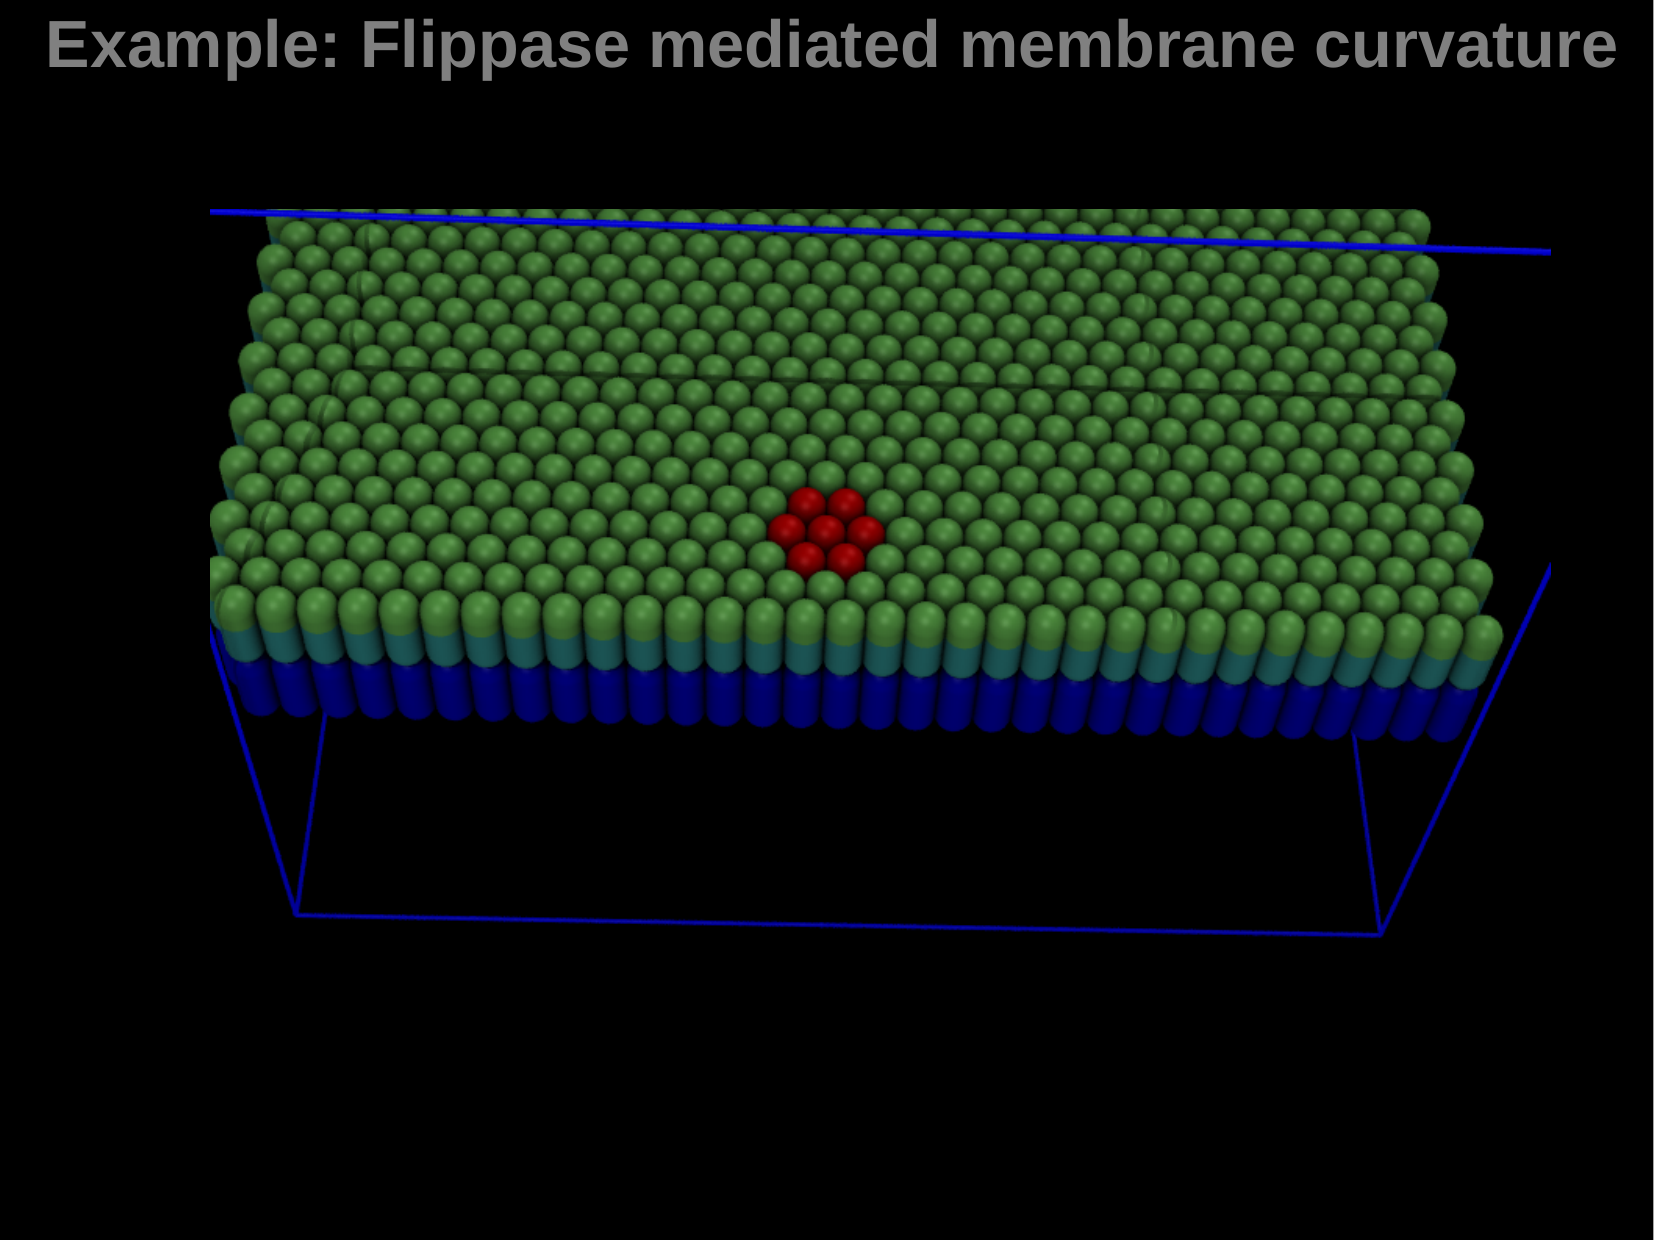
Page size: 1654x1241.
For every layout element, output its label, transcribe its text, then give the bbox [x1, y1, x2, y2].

picture [210, 209, 1551, 960]
text_box Example: Flippase mediated membrane curvature [0, 0, 1654, 92]
